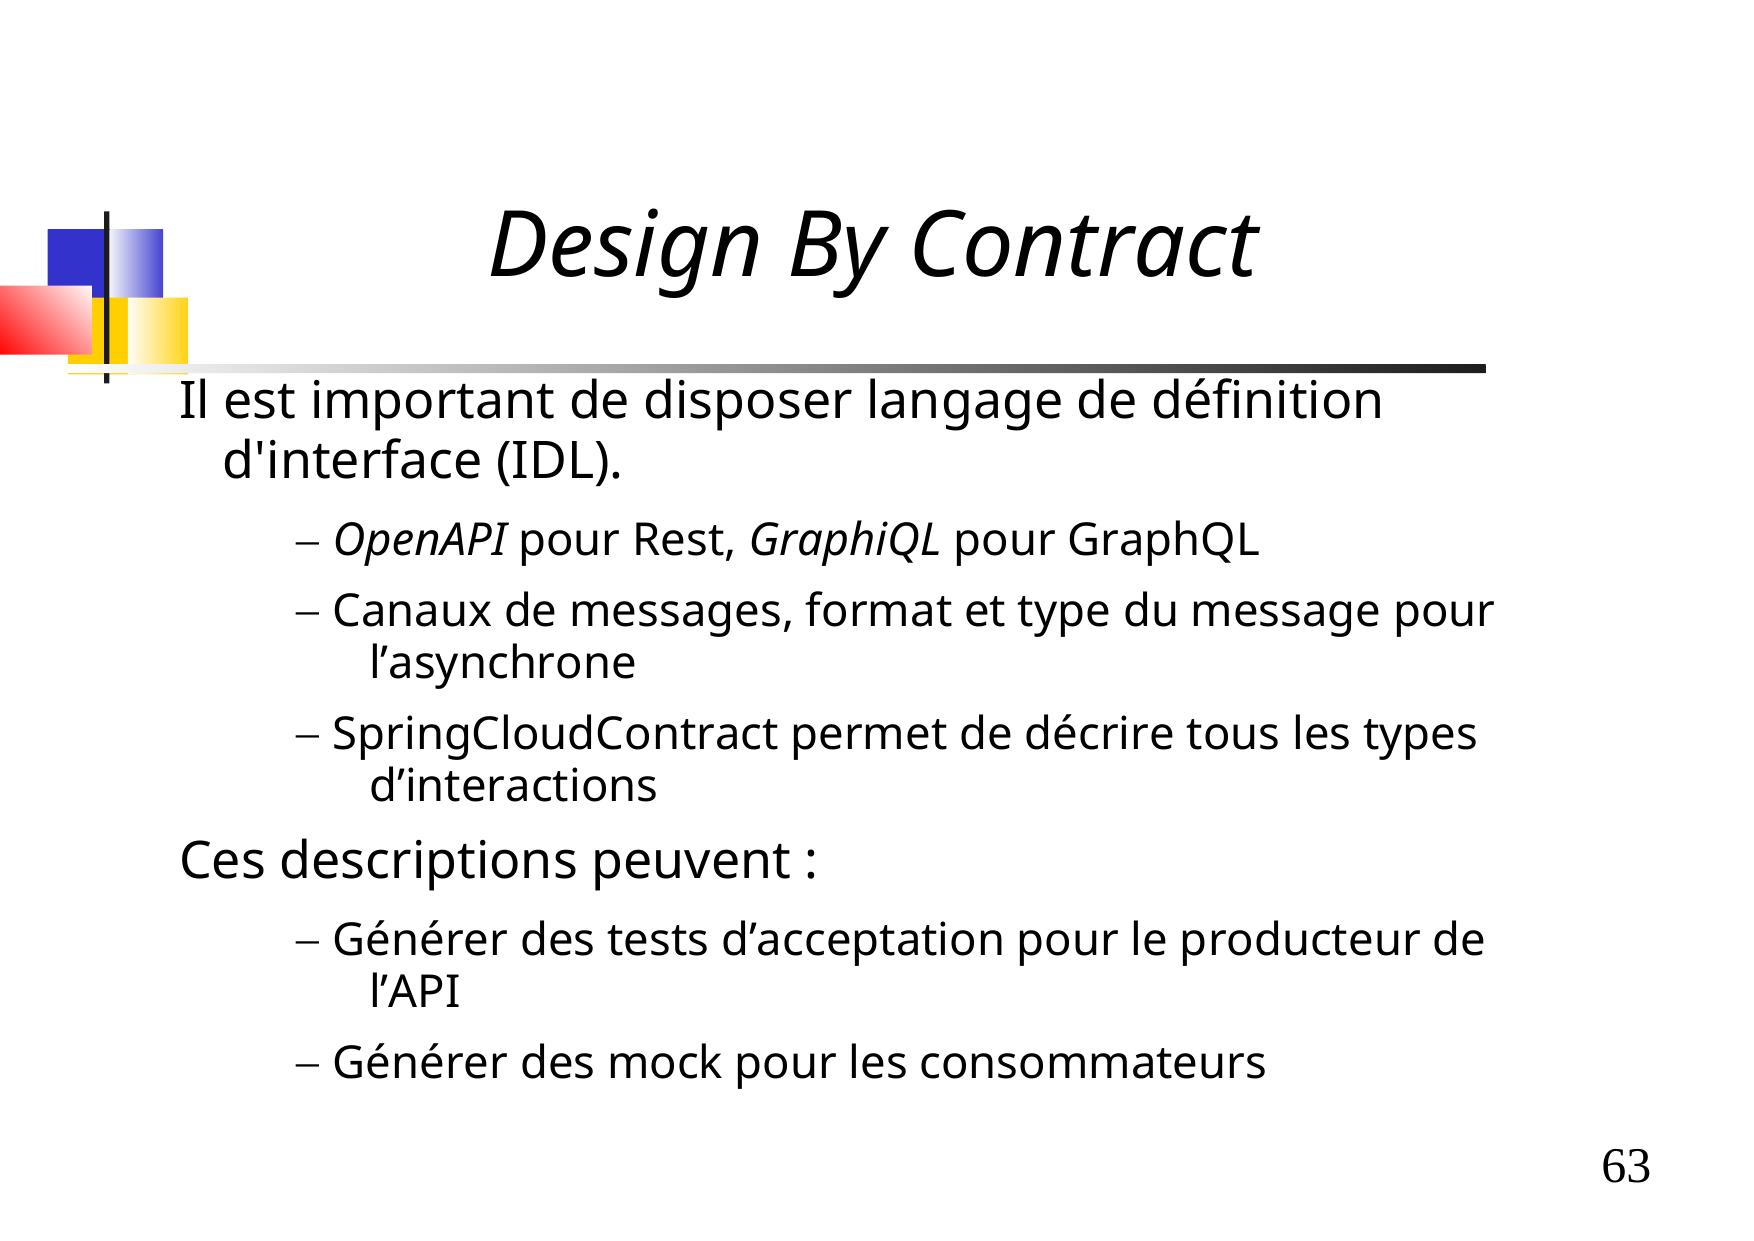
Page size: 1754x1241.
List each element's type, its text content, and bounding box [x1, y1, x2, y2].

list Il est important de disposer langage de définition d'interface (IDL). OpenAPI pour Rest, GraphiQL pour GraphQL Canaux de messages, format et type du message pour l’asynchrone SpringCloudContract permet de décrire tous les types d’interactions Ces descriptions peuvent : Générer des tests d’acceptation pour le producteur de l’API Générer des mock pour les consommateurs [179, 371, 1567, 1091]
title Design By Contract [179, 139, 1567, 351]
